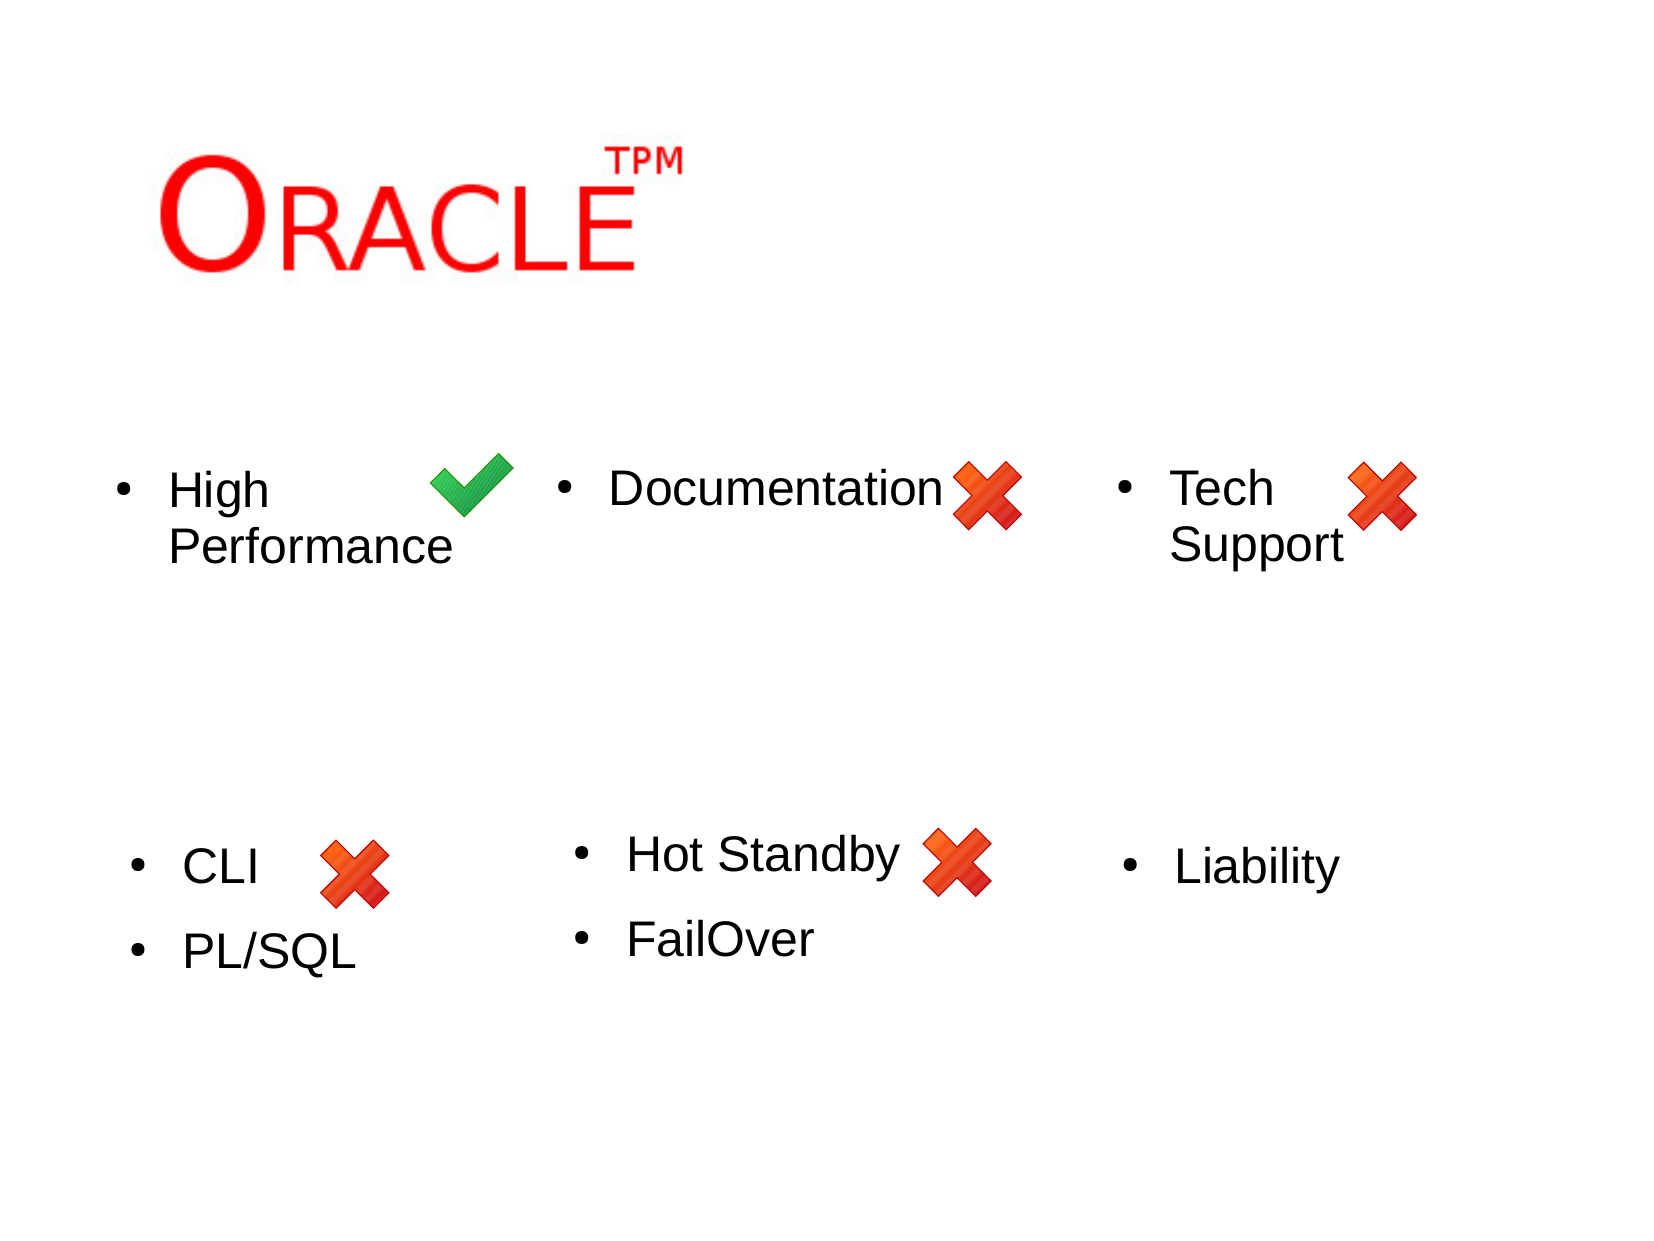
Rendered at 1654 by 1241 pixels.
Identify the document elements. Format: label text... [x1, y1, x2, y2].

list Documentation [538, 460, 1075, 804]
picture [927, 436, 1047, 555]
list Hot Standby FailOver [555, 826, 1035, 1170]
list Tech Support [1098, 460, 1441, 804]
list Liability [1103, 838, 1583, 1182]
picture [413, 425, 529, 541]
picture [134, 118, 697, 300]
list CLI PL/SQL [111, 838, 591, 1182]
list High Performance [97, 462, 485, 806]
picture [1322, 437, 1441, 556]
picture [295, 814, 414, 934]
picture [897, 803, 1016, 922]
